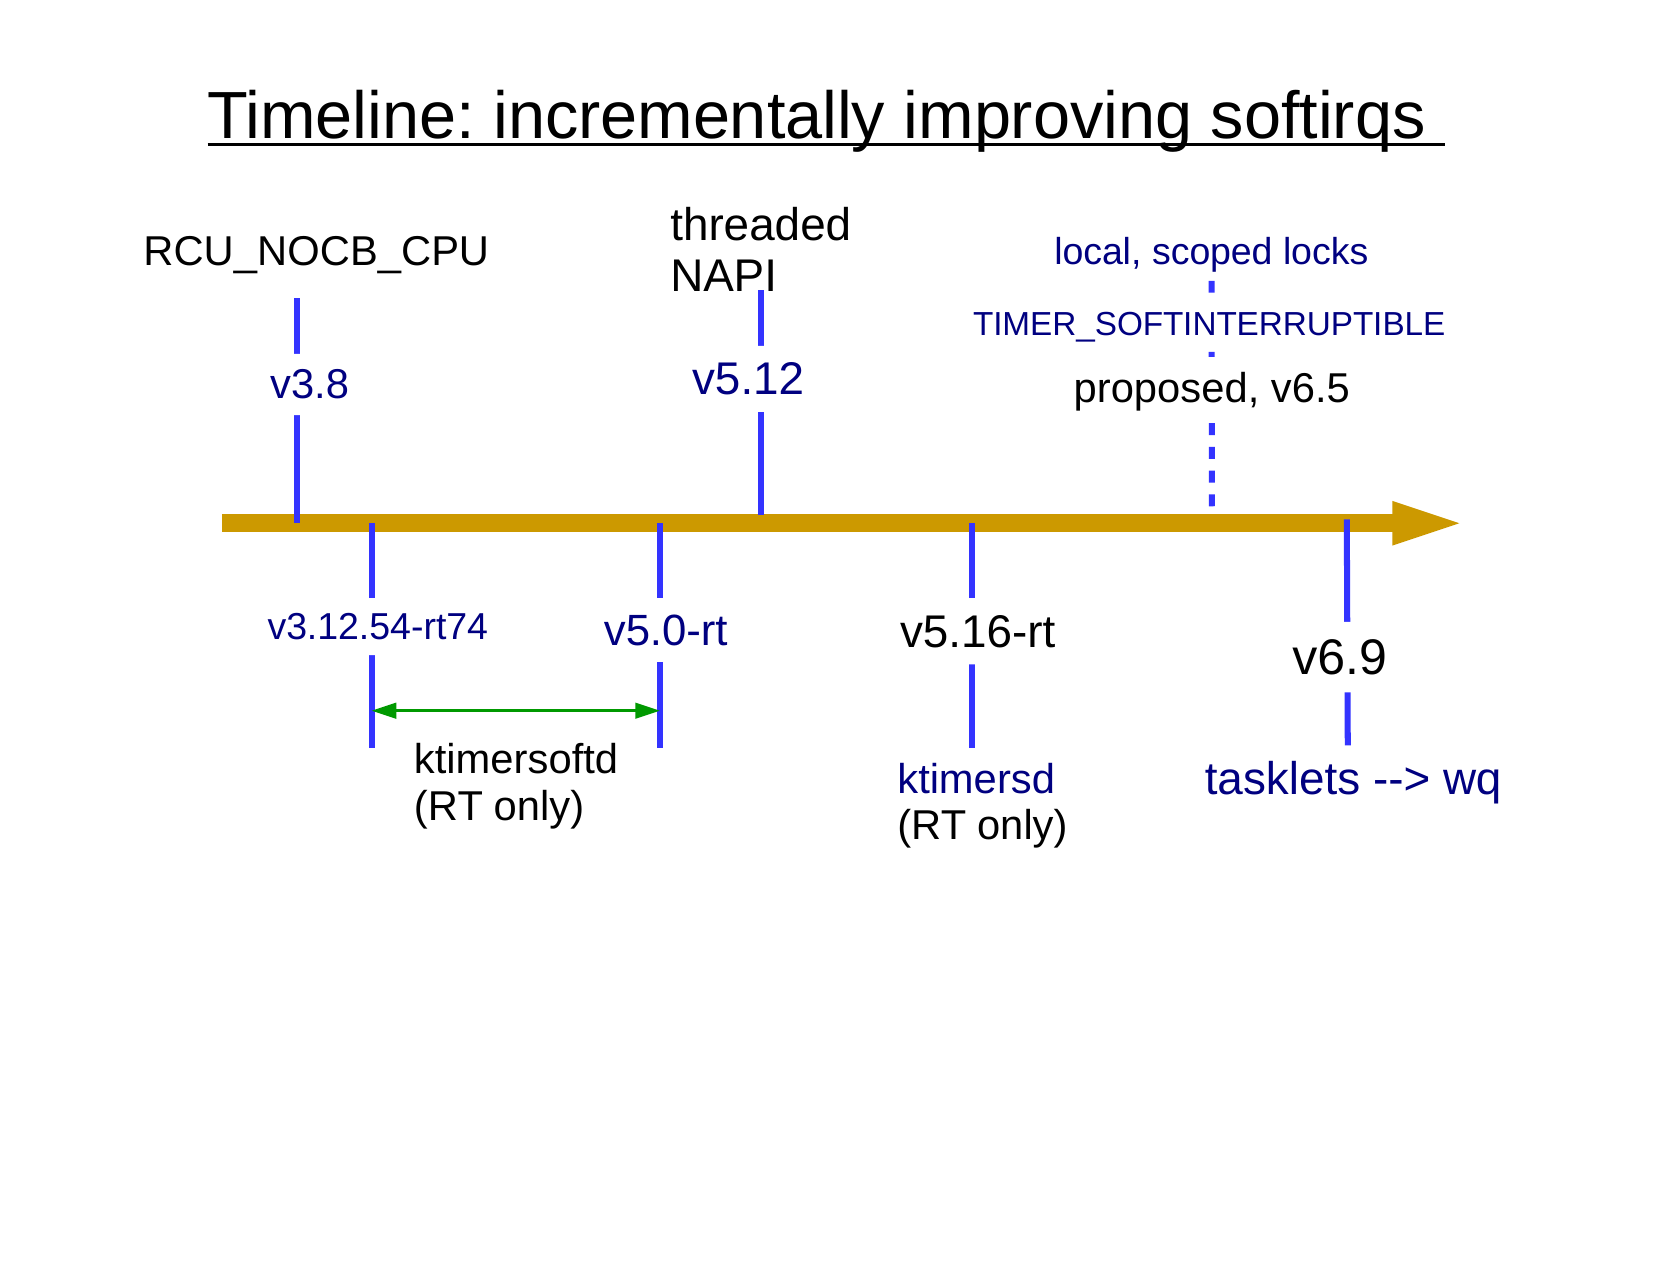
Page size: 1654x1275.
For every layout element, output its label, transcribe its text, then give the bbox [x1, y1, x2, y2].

text_box v5.0-rt [589, 598, 743, 662]
text_box RCU_NOCB_CPU [128, 220, 505, 282]
text_box ktimersoftd (RT only) [399, 728, 645, 837]
text_box local, scoped locks [1039, 222, 1384, 280]
text_box v5.12 [677, 345, 819, 412]
text_box v3.12.54-rt74 [252, 598, 504, 656]
title Timeline: incrementally improving softirqs [82, 50, 1571, 181]
text_box v6.9 [1277, 621, 1431, 693]
text_box tasklets --> wq [1190, 745, 1517, 812]
text_box v3.8 [255, 353, 364, 416]
text_box TIMER_SOFTINTERRUPTIBLE [958, 298, 1461, 351]
text_box proposed, v6.5 [1040, 357, 1383, 419]
text_box ktimersd (RT only) [882, 748, 1083, 857]
text_box threaded NAPI [655, 191, 866, 309]
text_box v5.16-rt [885, 598, 1071, 665]
